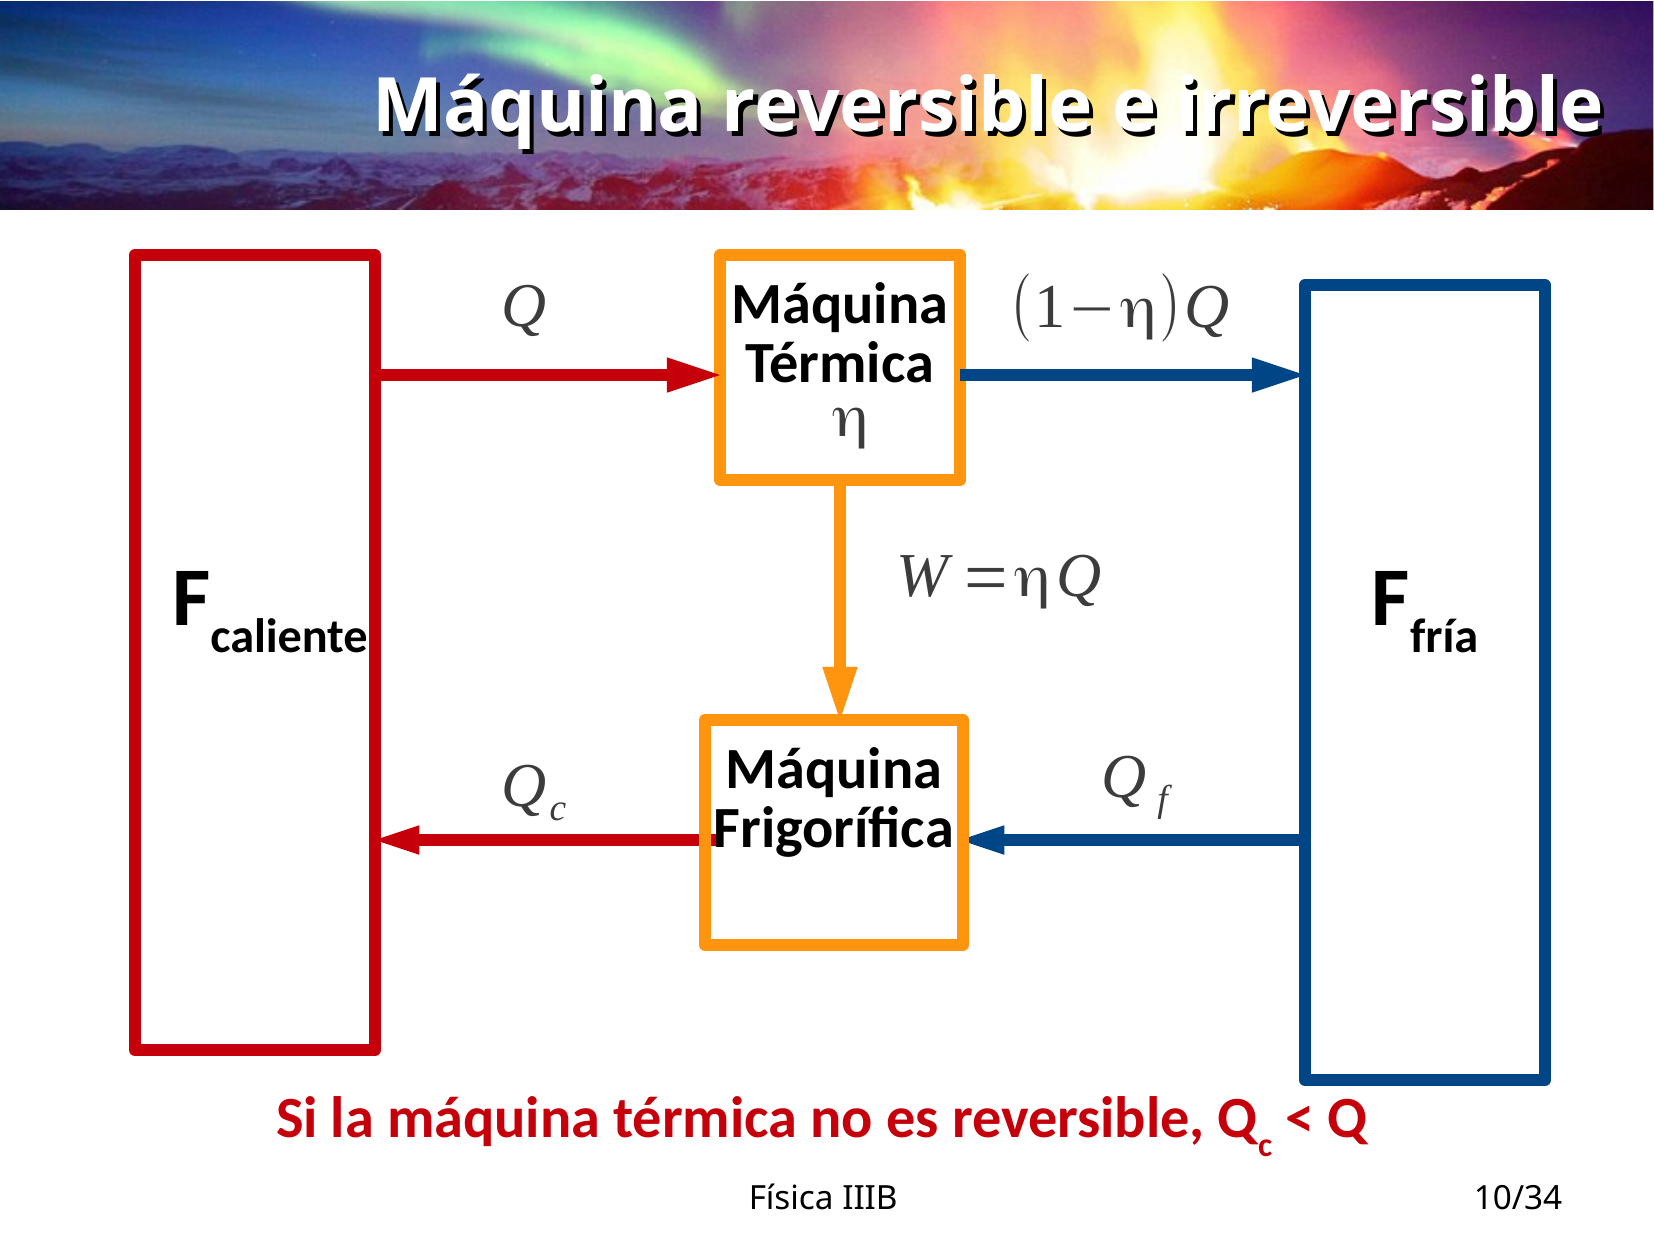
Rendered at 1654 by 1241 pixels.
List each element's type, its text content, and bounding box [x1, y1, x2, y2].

chart [495, 270, 555, 339]
chart [1005, 270, 1239, 345]
chart [890, 540, 1111, 612]
text_box Máquina Térmica [720, 255, 961, 481]
title Máquina reversible e irreversible [45, 15, 1606, 191]
chart [495, 750, 574, 829]
text_box Fcaliente [150, 555, 391, 691]
text_box Si la máquina térmica no es reversible, Qc < Q [233, 1093, 1411, 1201]
chart [1095, 741, 1184, 820]
text_box Máquina Frigorífica [705, 720, 964, 946]
picture [0, 1, 1654, 210]
chart [825, 405, 878, 452]
text_box Ffría [1305, 555, 1546, 691]
